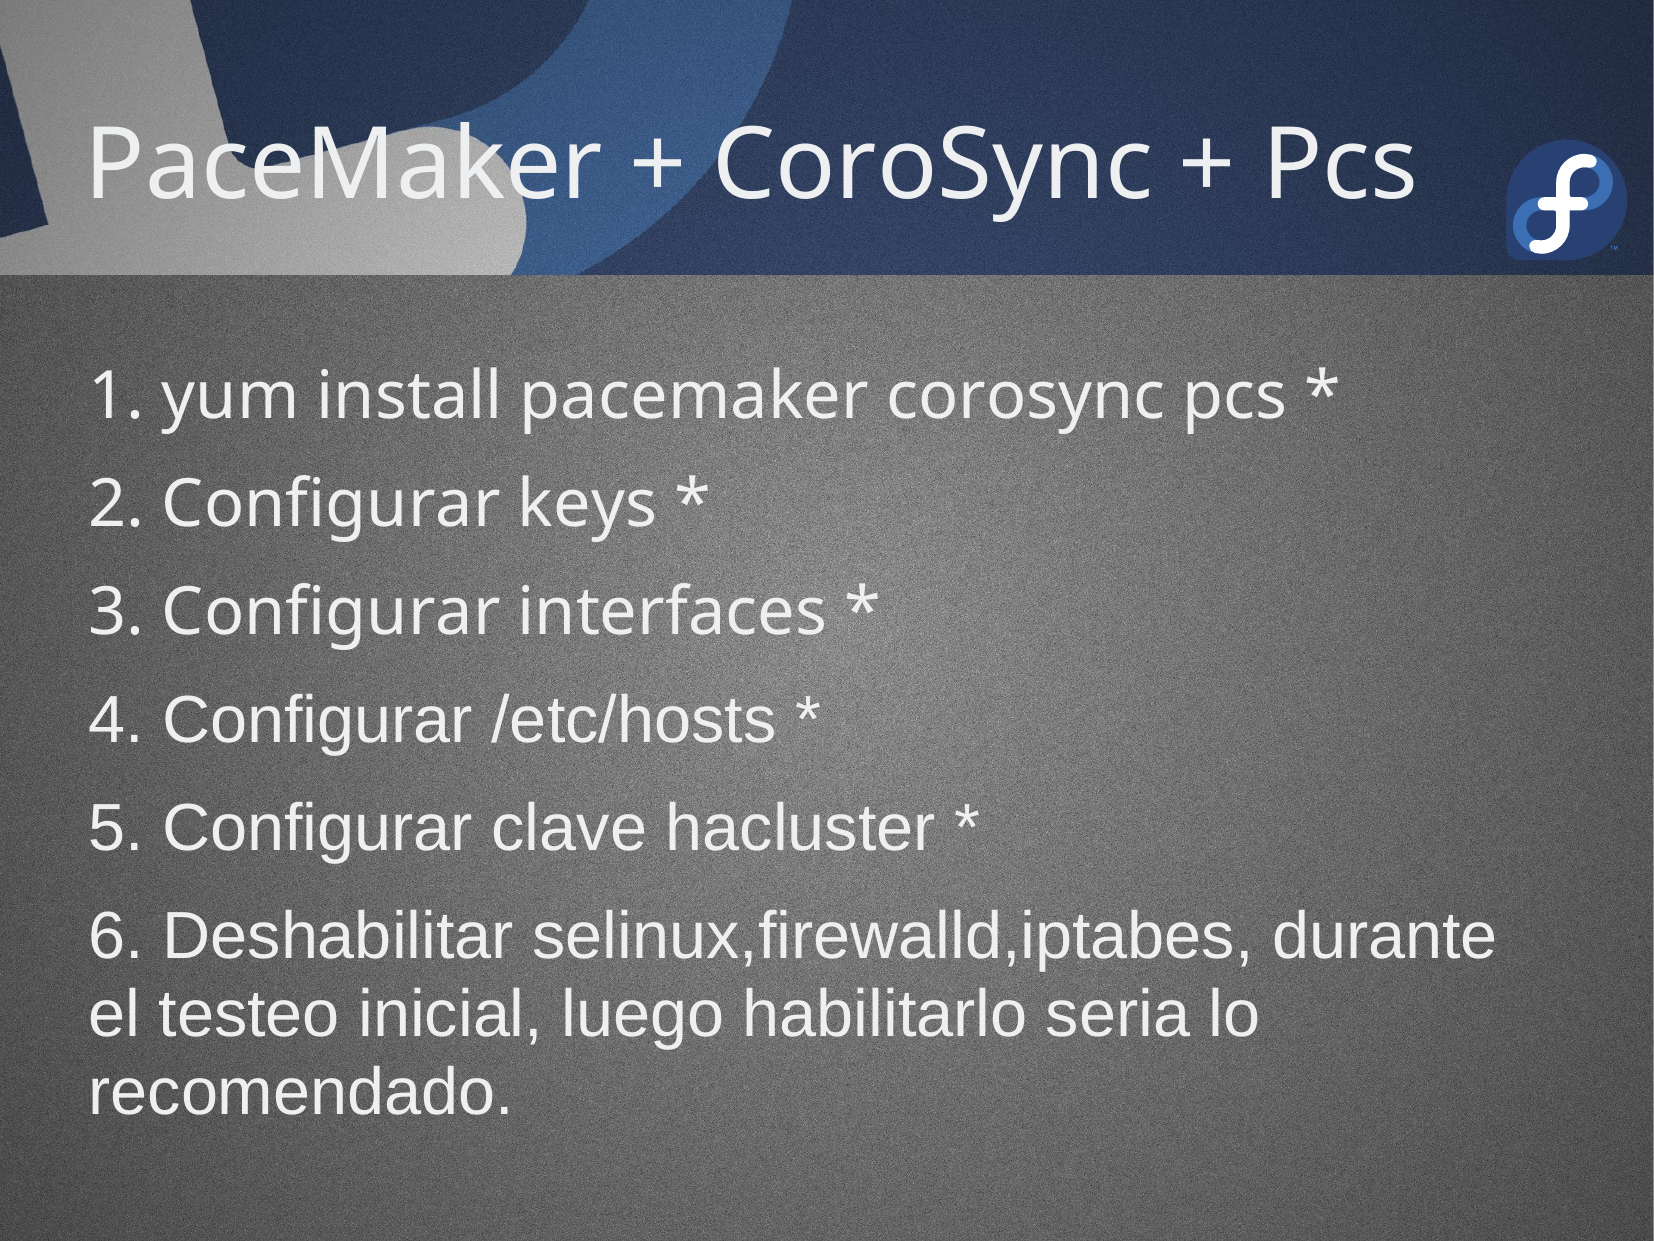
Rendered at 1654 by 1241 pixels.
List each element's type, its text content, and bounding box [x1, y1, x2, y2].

text_box PaceMaker + CoroSync + Pcs [0, 58, 1565, 266]
picture [0, 0, 1654, 1241]
text_box 1. yum install pacemaker corosync pcs * 2. Configurar keys * 3. Configurar interfaces * 4. Configurar /etc/hosts * 5. Configurar clave hacluster * 6. Deshabilitar selinux,firewalld,iptabes, durante el testeo inicial, luego habilitarlo seria lo recomendado. [88, 354, 1565, 1241]
